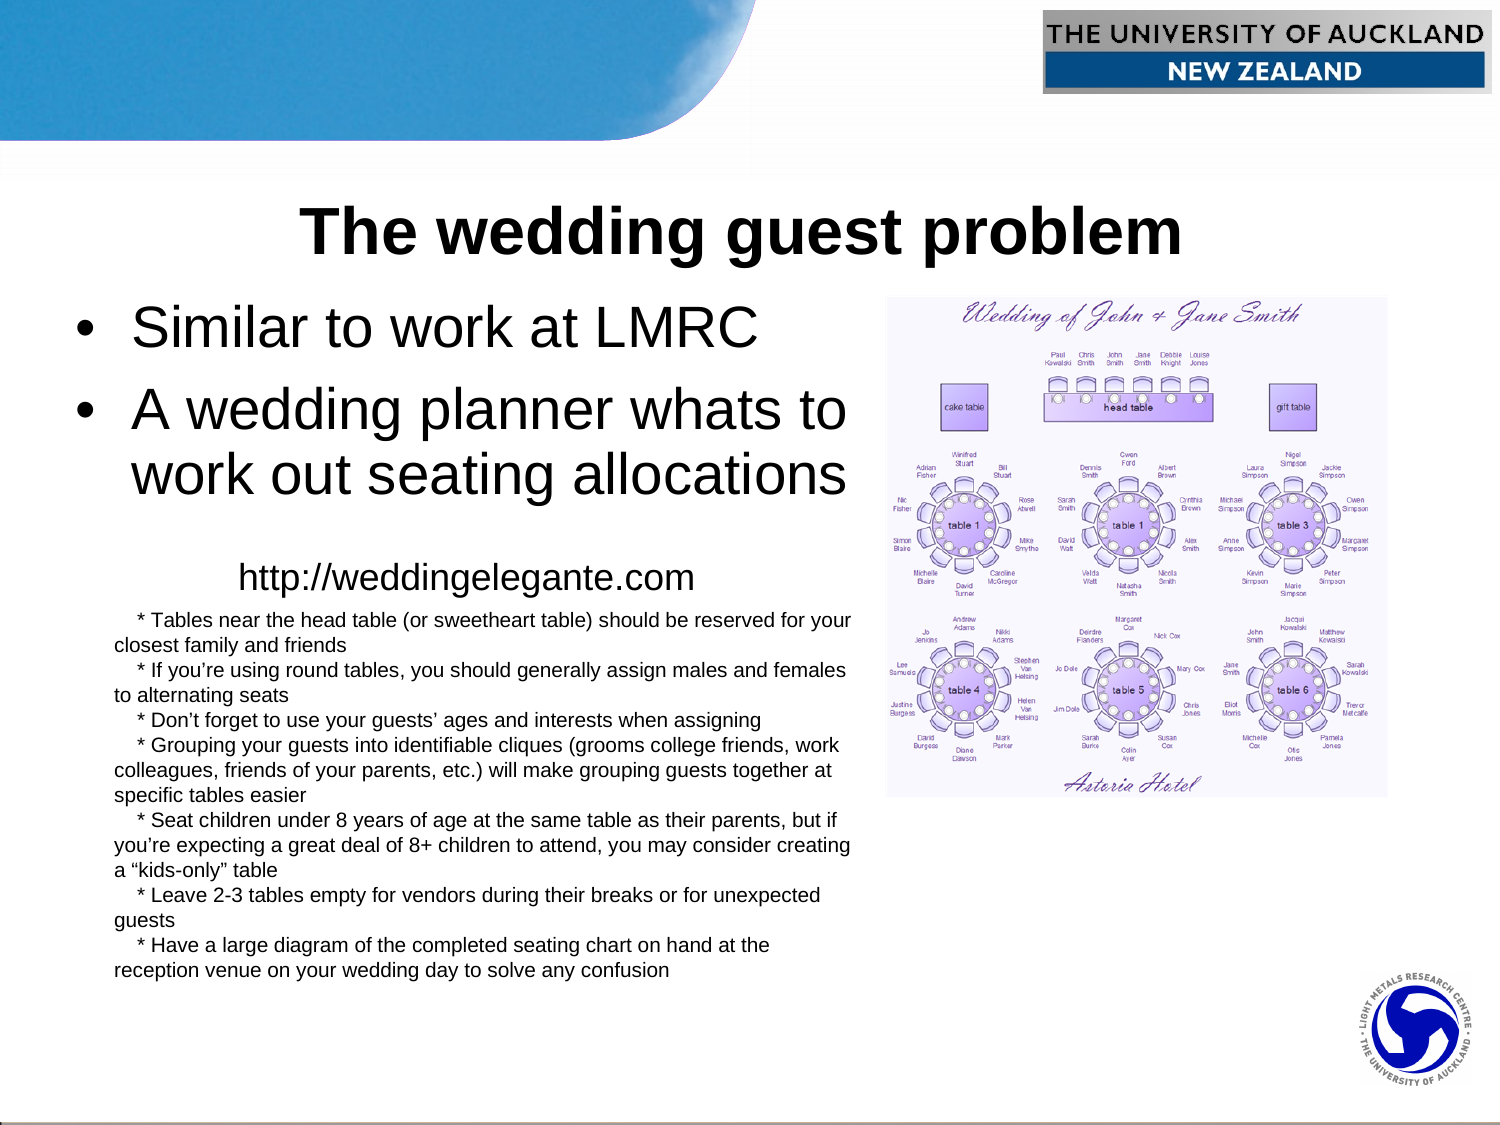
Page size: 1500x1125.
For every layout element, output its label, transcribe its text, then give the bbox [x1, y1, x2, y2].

picture [885, 295, 1388, 798]
picture [1359, 972, 1472, 1086]
text_box * Tables near the head table (or sweetheart table) should be reserved for your closest family and friends * If you’re using round tables, you should generally assign males and females to alternating seats * Don’t forget to use your guests’ ages and interests when assigning * Grouping your guests into identifiable cliques (grooms college friends, work colleagues, friends of your parents, etc.) will make grouping guests together at specific tables easier * Seat children under 8 years of age at the same table as their parents, but if you’re expecting a great deal of 8+ children to attend, you may consider creating a “kids-only” table * Leave 2-3 tables empty for vendors during their breaks or for unexpected guests * Have a large diagram of the completed seating chart on hand at the reception venue on your wedding day to solve any confusion [99, 599, 868, 1014]
title The wedding guest problem [67, 166, 1418, 296]
picture [0, 0, 1500, 181]
text_box http://weddingelegante.com [223, 545, 711, 606]
list Similar to work at LMRC A wedding planner whats to work out seating allocations [75, 295, 975, 1024]
